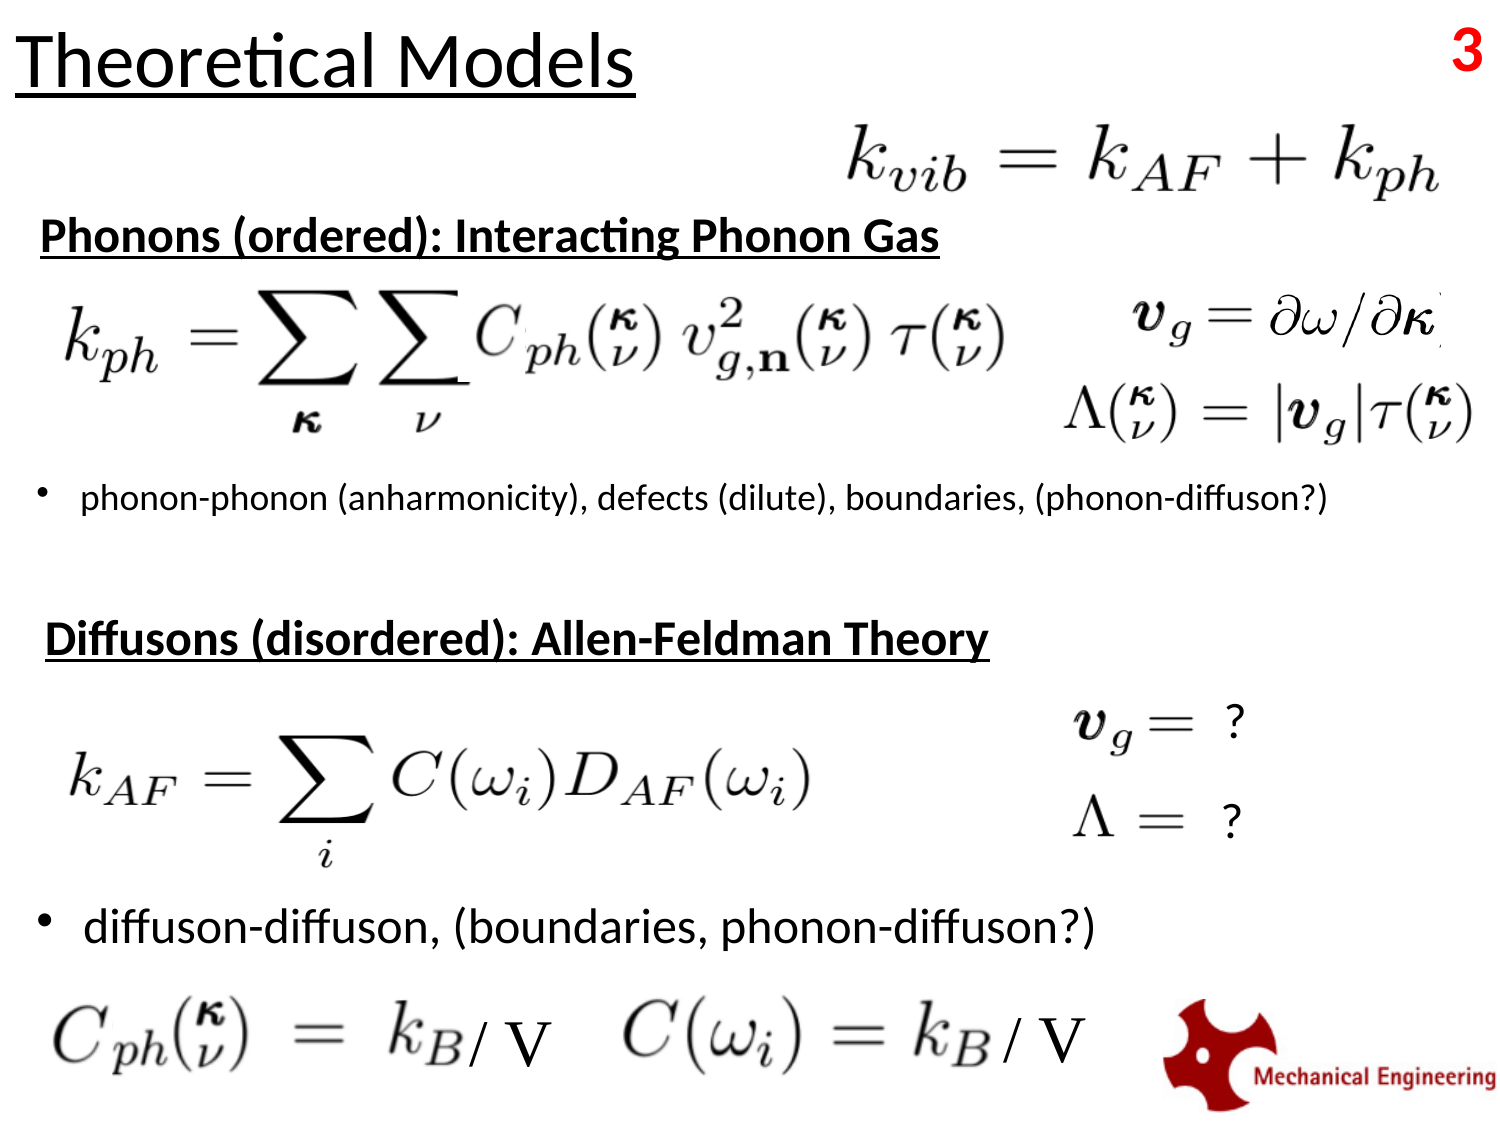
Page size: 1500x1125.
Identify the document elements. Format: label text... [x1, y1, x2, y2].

picture [1130, 783, 1206, 858]
picture [1162, 999, 1497, 1113]
picture [1046, 374, 1482, 450]
text_box ? [1205, 783, 1263, 857]
picture [30, 975, 491, 1095]
text_box phonon-phonon (anharmonicity), defects (dilute), boundaries, (phonon-diffuson?) [21, 465, 1441, 585]
text_box Phonons (ordered): Interacting Phonon Gas [25, 197, 1321, 271]
picture [1055, 783, 1116, 858]
picture [45, 720, 826, 871]
text_box Diffusons (disordered): Allen-Feldman Theory [29, 600, 1471, 674]
text_box diffuson-diffuson, (boundaries, phonon-diffuson?) [21, 885, 1441, 1021]
text_box ? [1209, 682, 1267, 756]
picture [1260, 282, 1441, 351]
text_box / V [454, 994, 576, 1084]
picture [50, 285, 164, 406]
text_box 3 [1435, 0, 1500, 93]
picture [190, 264, 1020, 436]
picture [1070, 685, 1194, 761]
text_box / V [988, 991, 1111, 1081]
title Theoretical Models [0, 0, 1380, 150]
picture [600, 968, 1010, 1086]
picture [825, 103, 1446, 225]
picture [1129, 276, 1253, 352]
